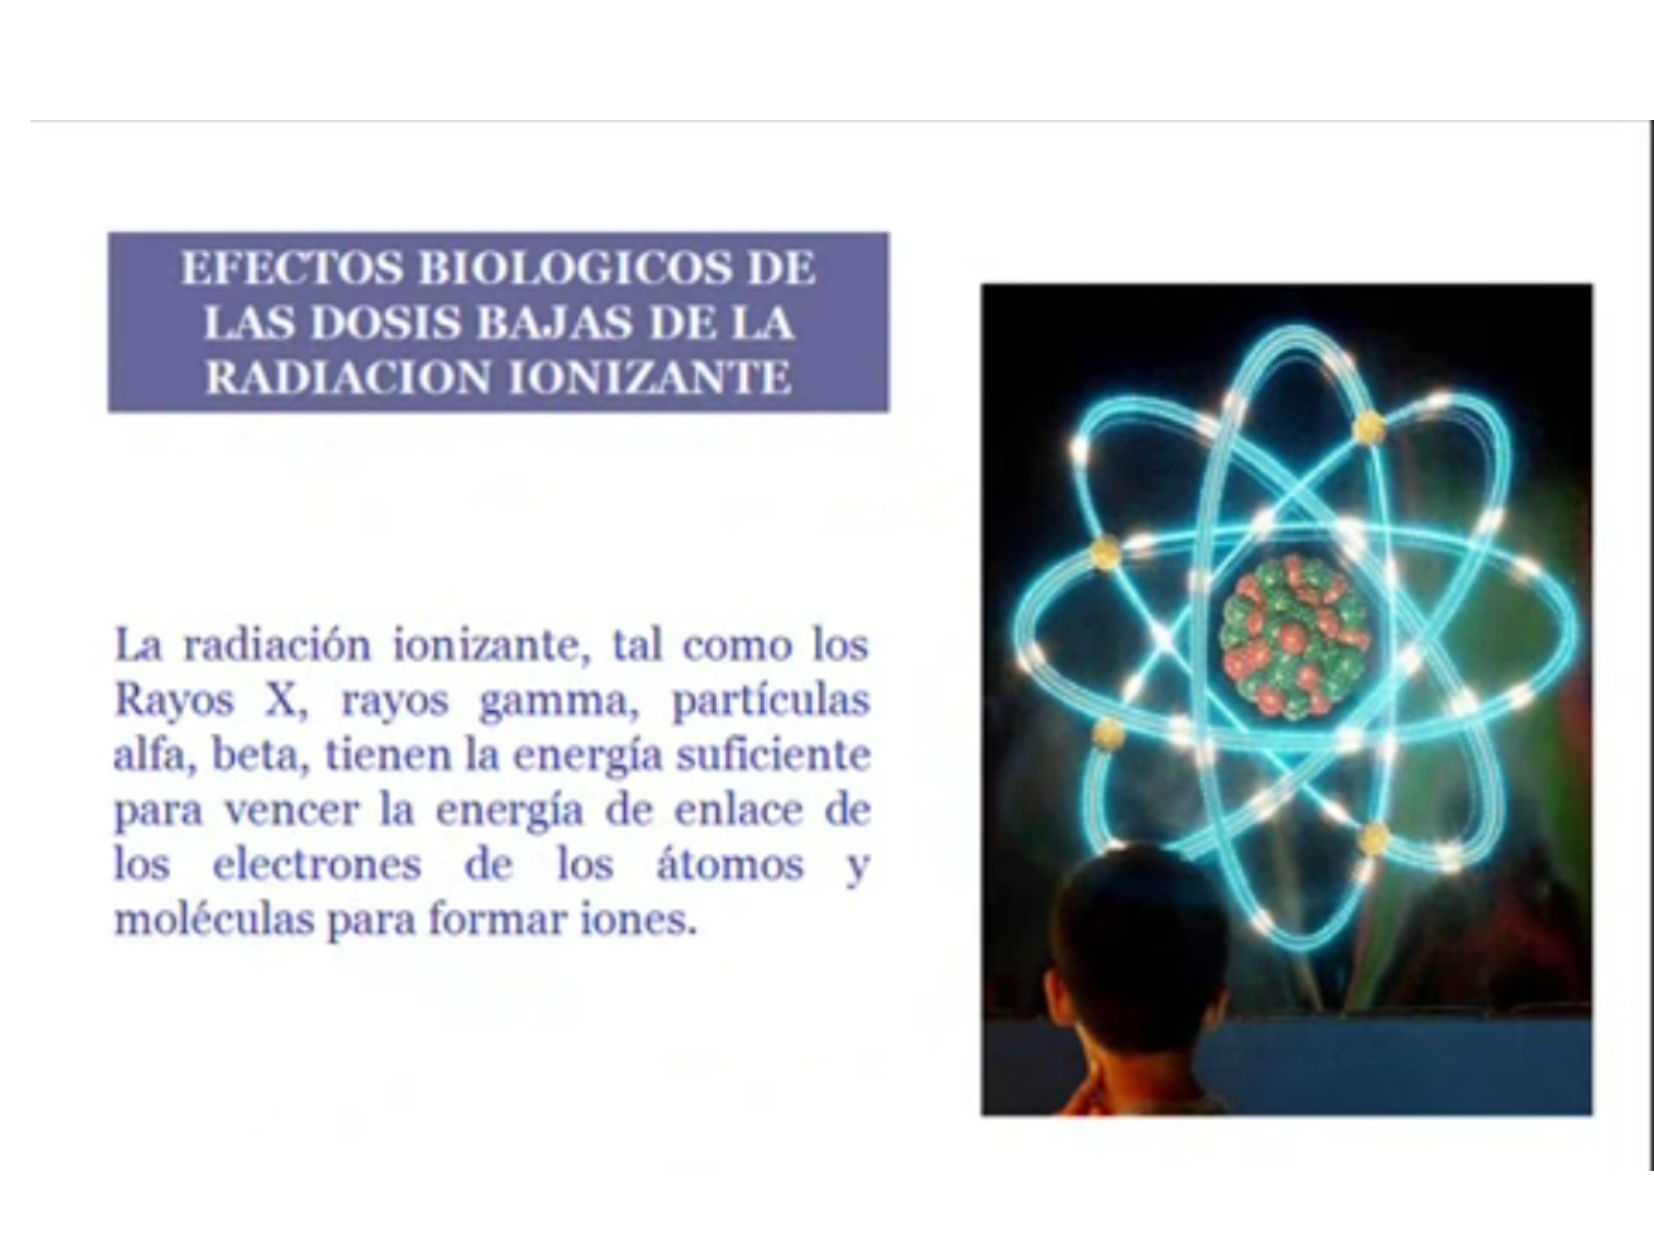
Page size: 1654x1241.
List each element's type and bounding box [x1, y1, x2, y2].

picture [30, 120, 1654, 1171]
